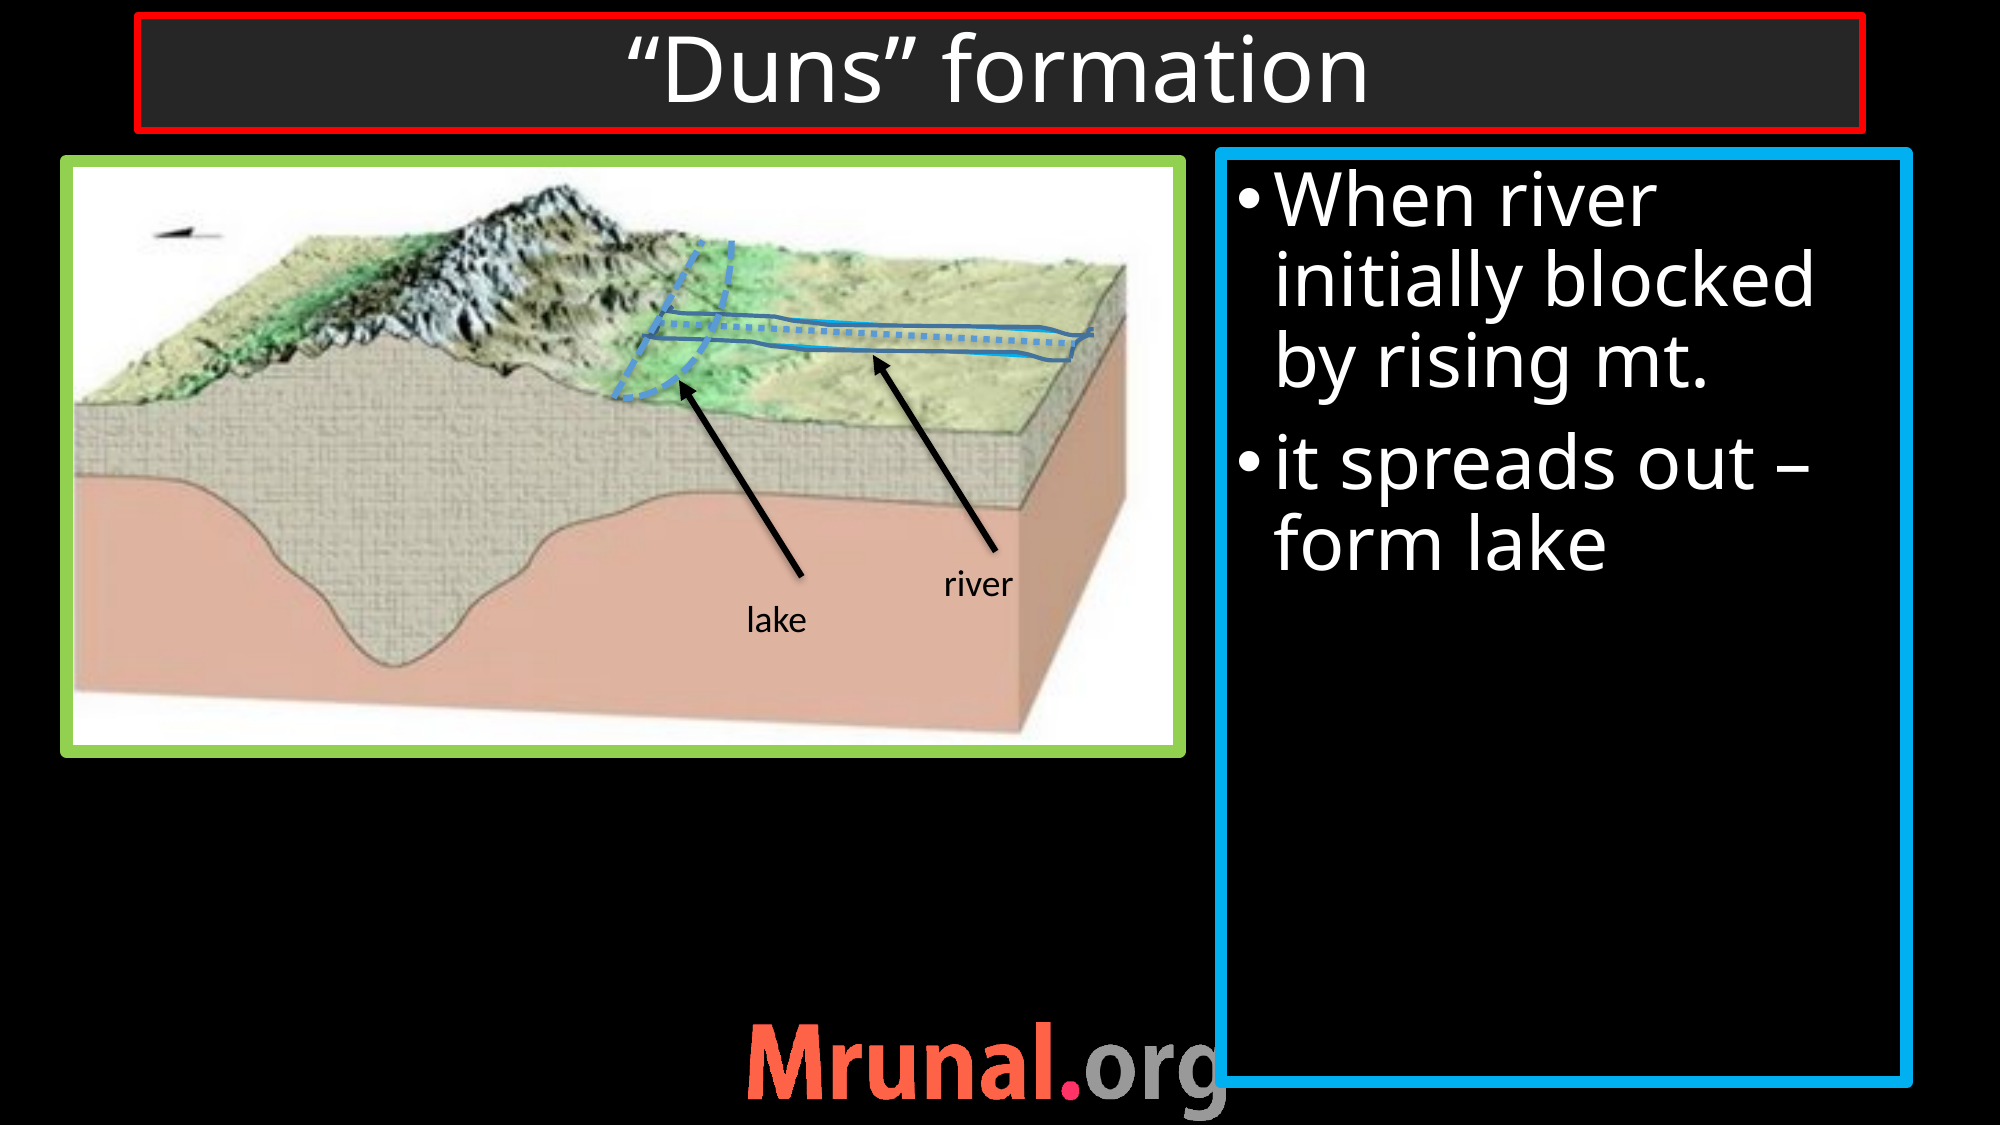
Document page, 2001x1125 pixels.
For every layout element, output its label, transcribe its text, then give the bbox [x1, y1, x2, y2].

text_box [712, 339, 1071, 361]
picture [72, 167, 1174, 746]
text_box [652, 336, 704, 340]
text_box river [929, 551, 1161, 612]
text_box lake [731, 587, 977, 648]
picture [741, 1005, 1230, 1125]
list When river initially blocked by rising mt. it spreads out –form lake [1221, 153, 1907, 1083]
text_box [719, 313, 1083, 336]
title “Duns” formation [137, 15, 1863, 131]
text_box [669, 310, 715, 314]
